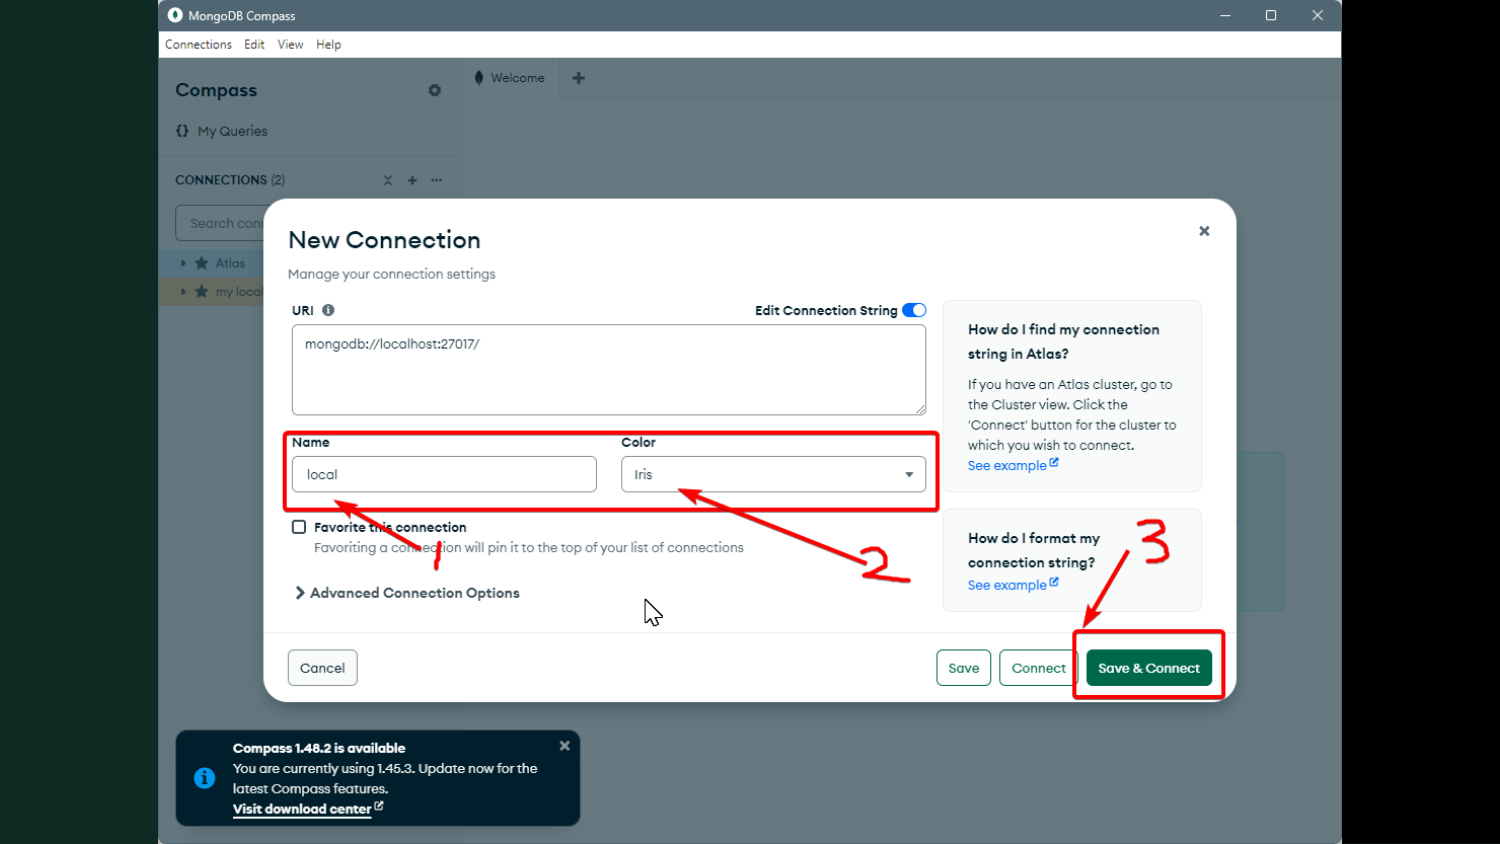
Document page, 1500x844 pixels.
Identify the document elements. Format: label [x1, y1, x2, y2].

picture [158, 0, 1342, 844]
